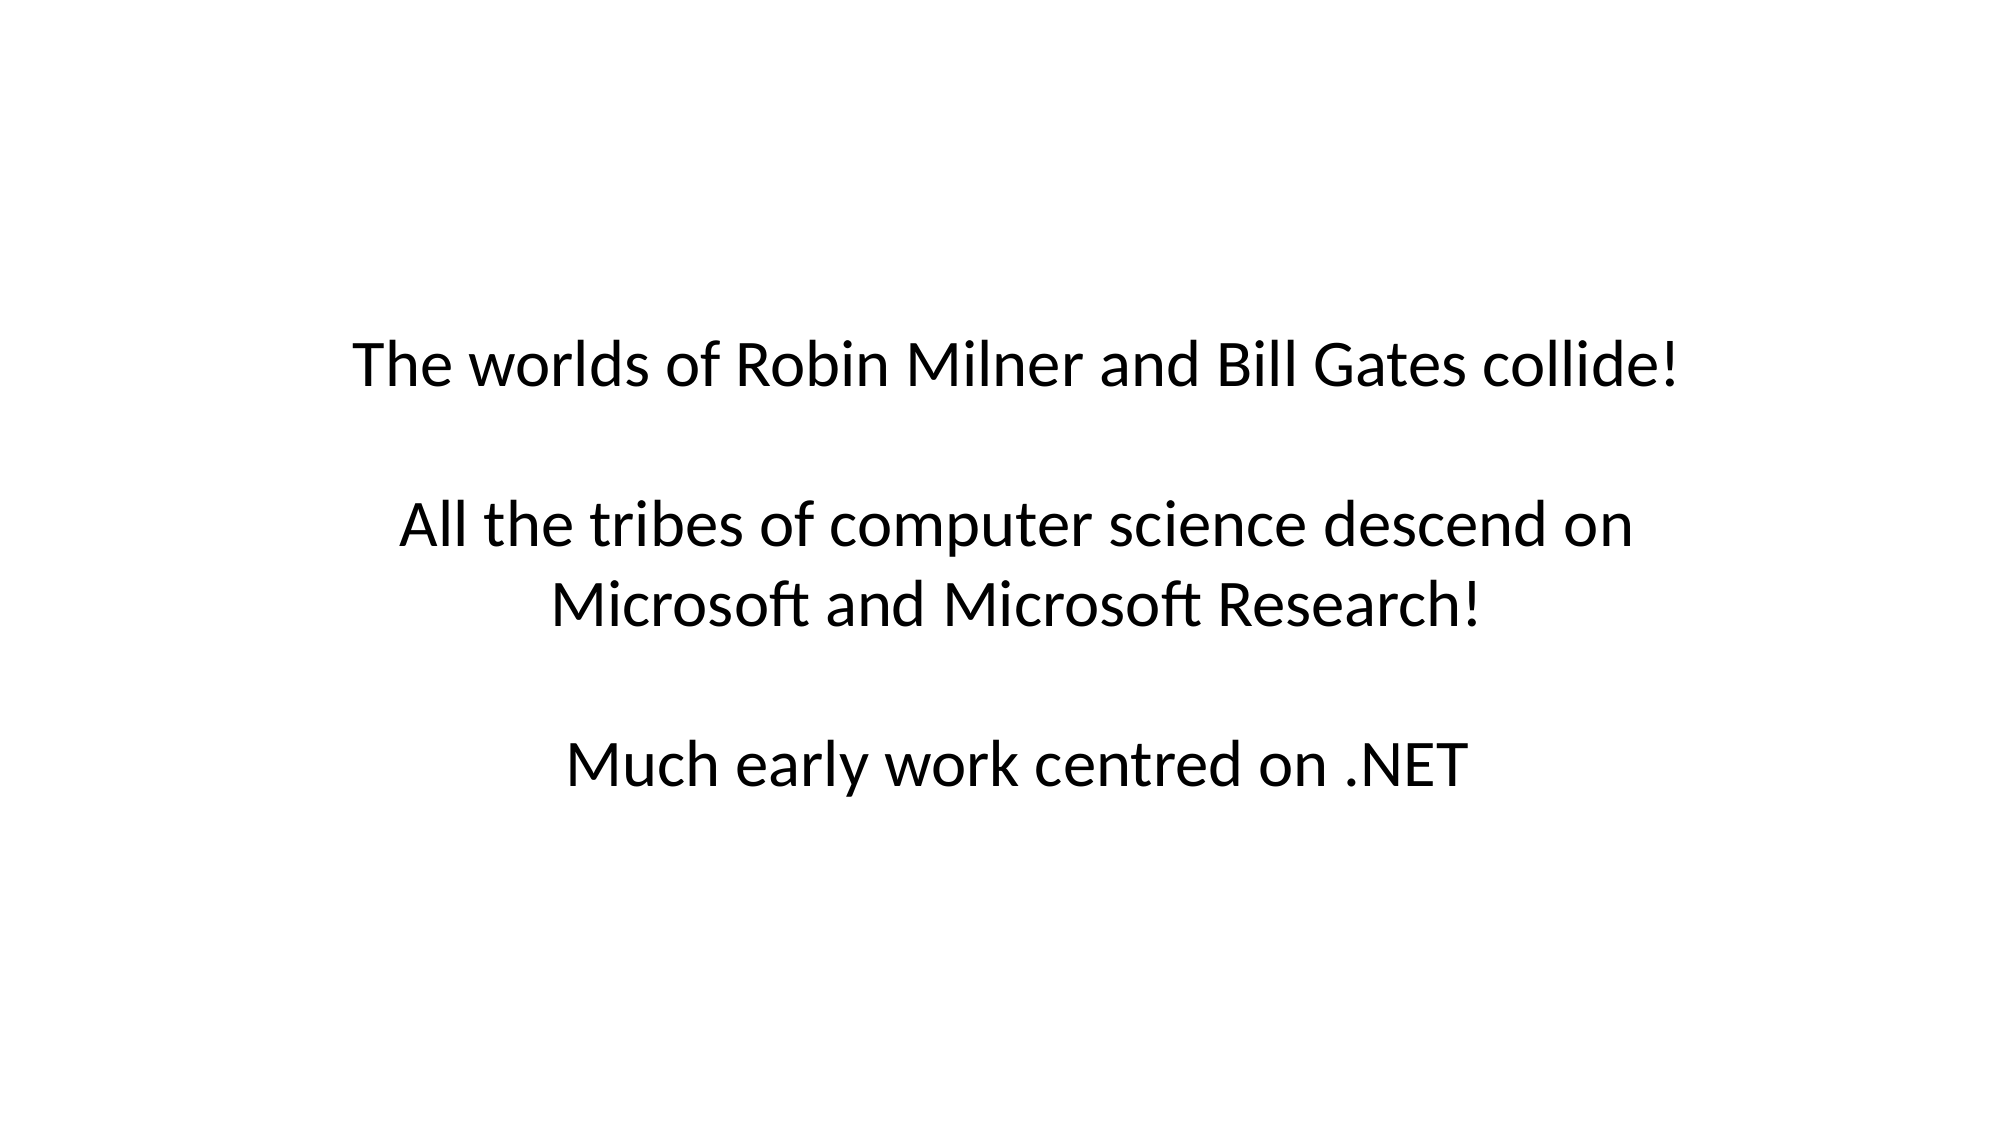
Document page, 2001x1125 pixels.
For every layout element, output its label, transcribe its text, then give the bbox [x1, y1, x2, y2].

text_box The worlds of Robin Milner and Bill Gates collide! All the tribes of computer science descend on Microsoft and Microsoft Research! Much early work centred on .NET [253, 312, 1782, 813]
